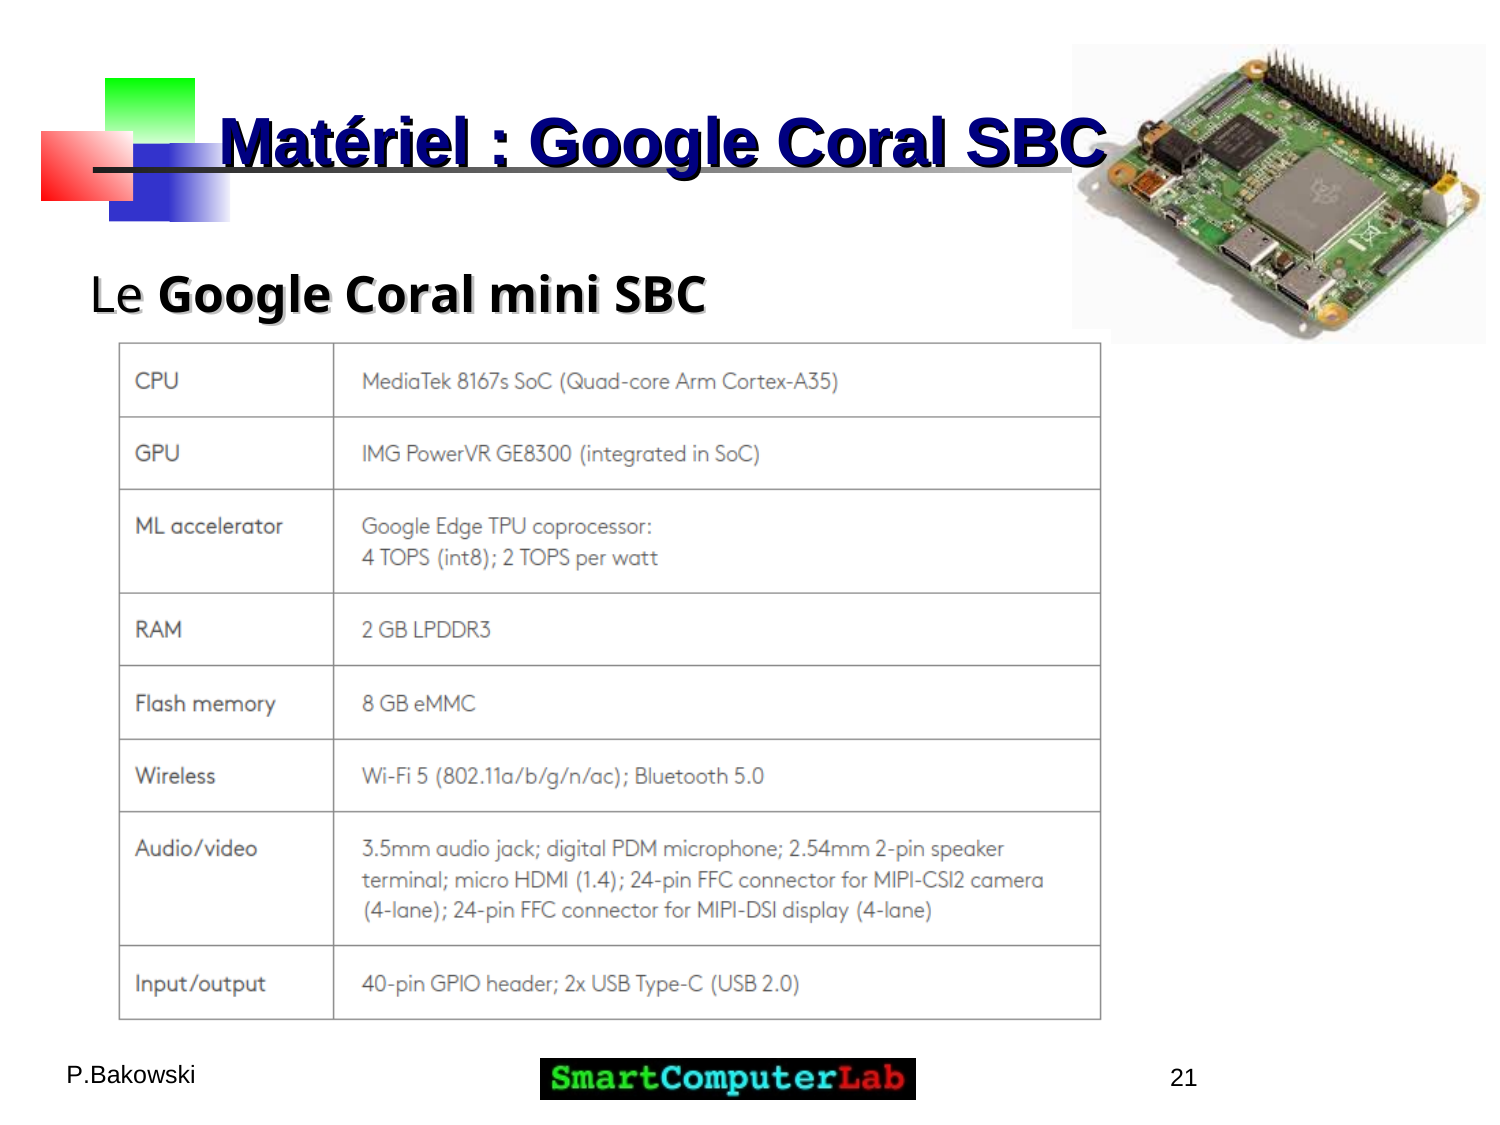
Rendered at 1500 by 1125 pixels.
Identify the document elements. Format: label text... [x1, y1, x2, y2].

picture [97, 44, 1486, 1027]
picture [540, 1058, 916, 1100]
title Matériel : Google Coral SBC [203, 90, 1456, 186]
text_box Le Google Coral mini SBC [75, 254, 1081, 436]
